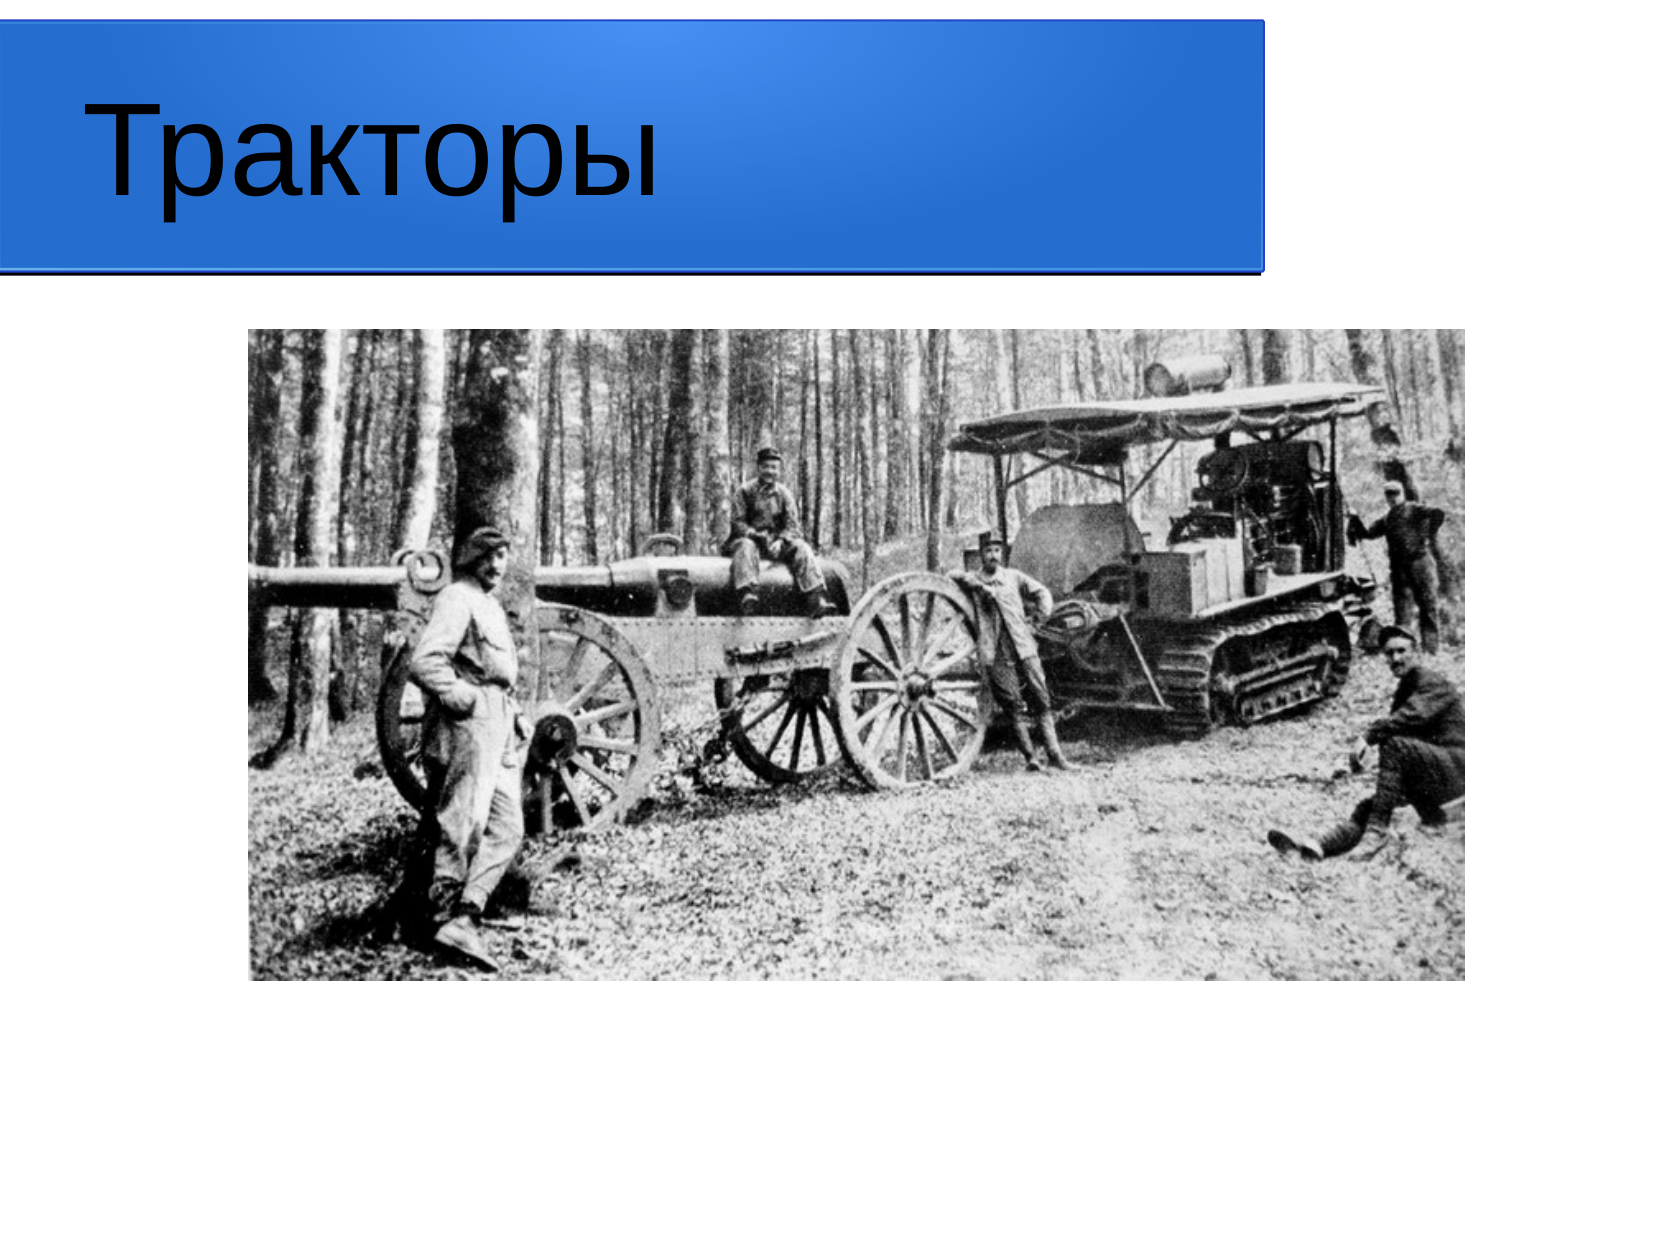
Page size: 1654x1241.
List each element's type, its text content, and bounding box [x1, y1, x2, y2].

title Тракторы [82, 47, 1235, 252]
picture [248, 329, 1465, 981]
